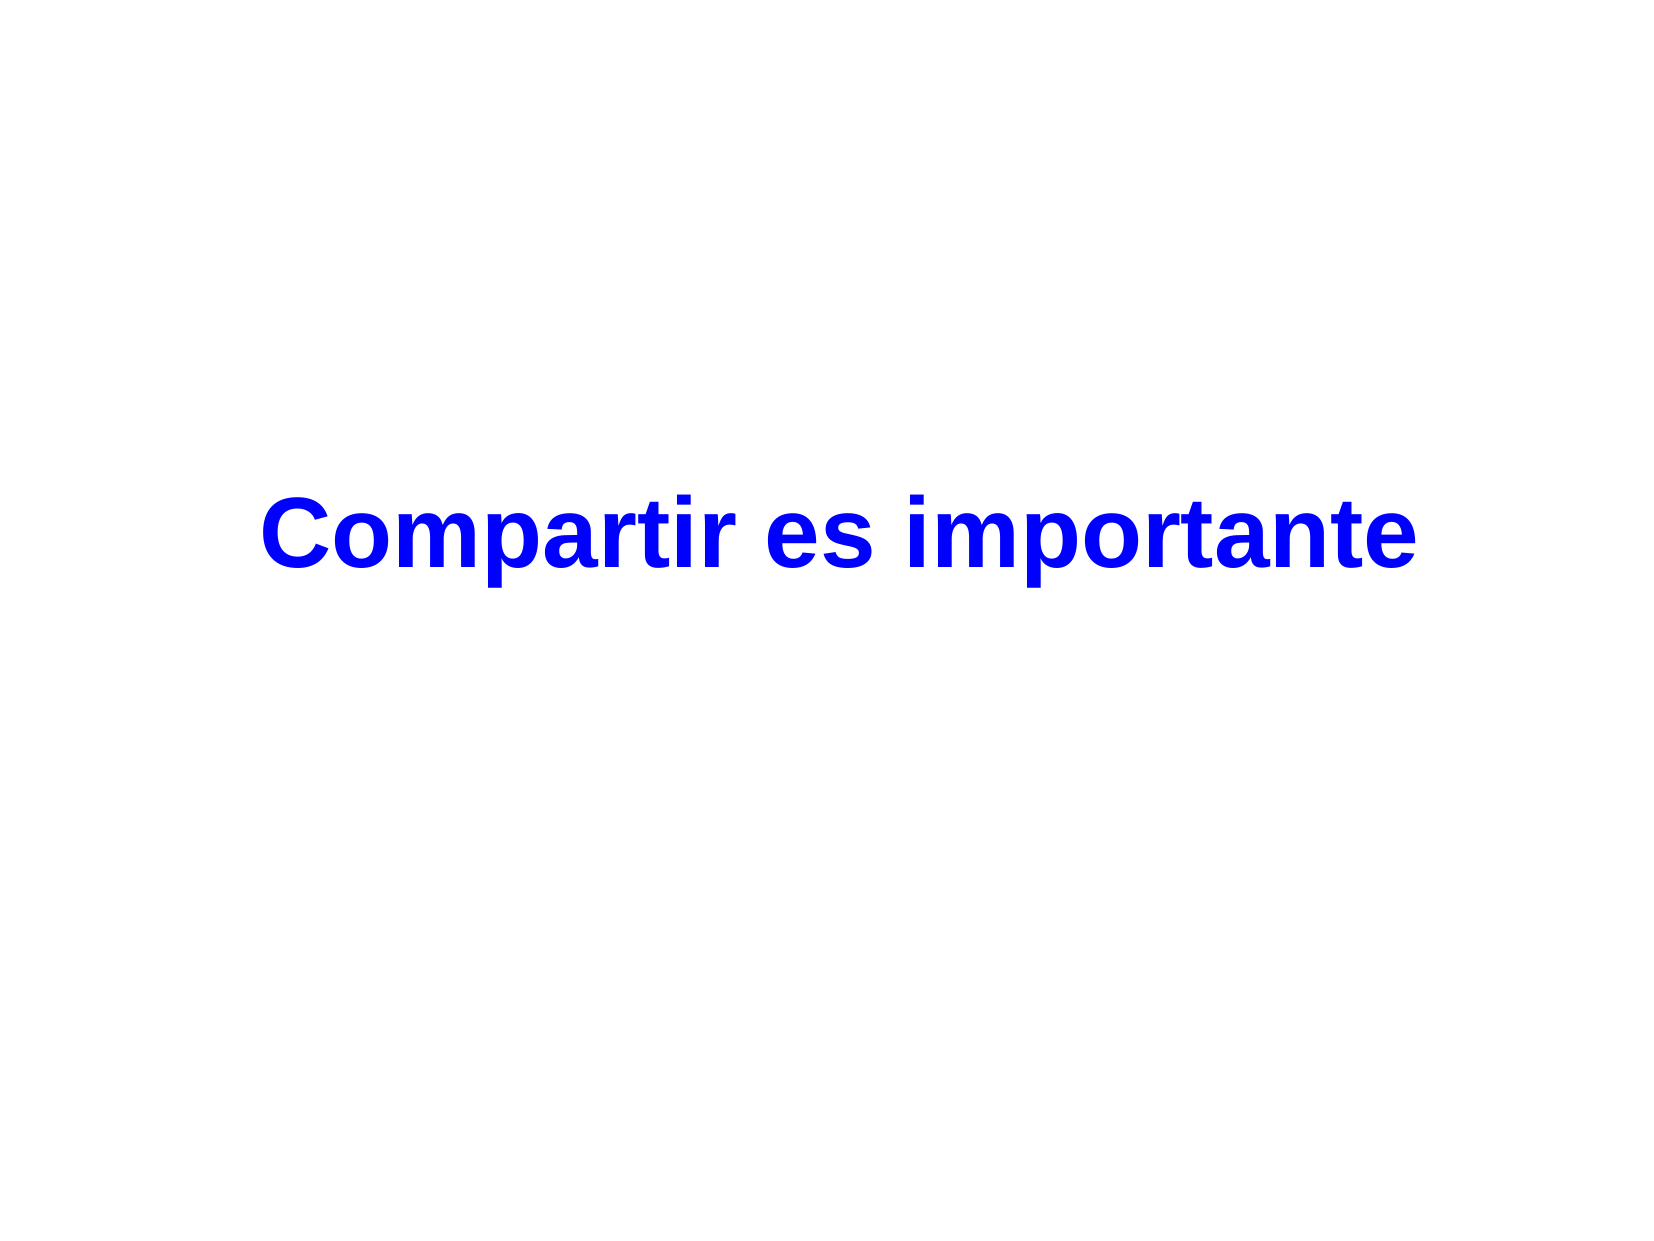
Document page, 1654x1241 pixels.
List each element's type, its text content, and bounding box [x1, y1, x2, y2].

text_box Compartir es importante [210, 421, 1471, 646]
